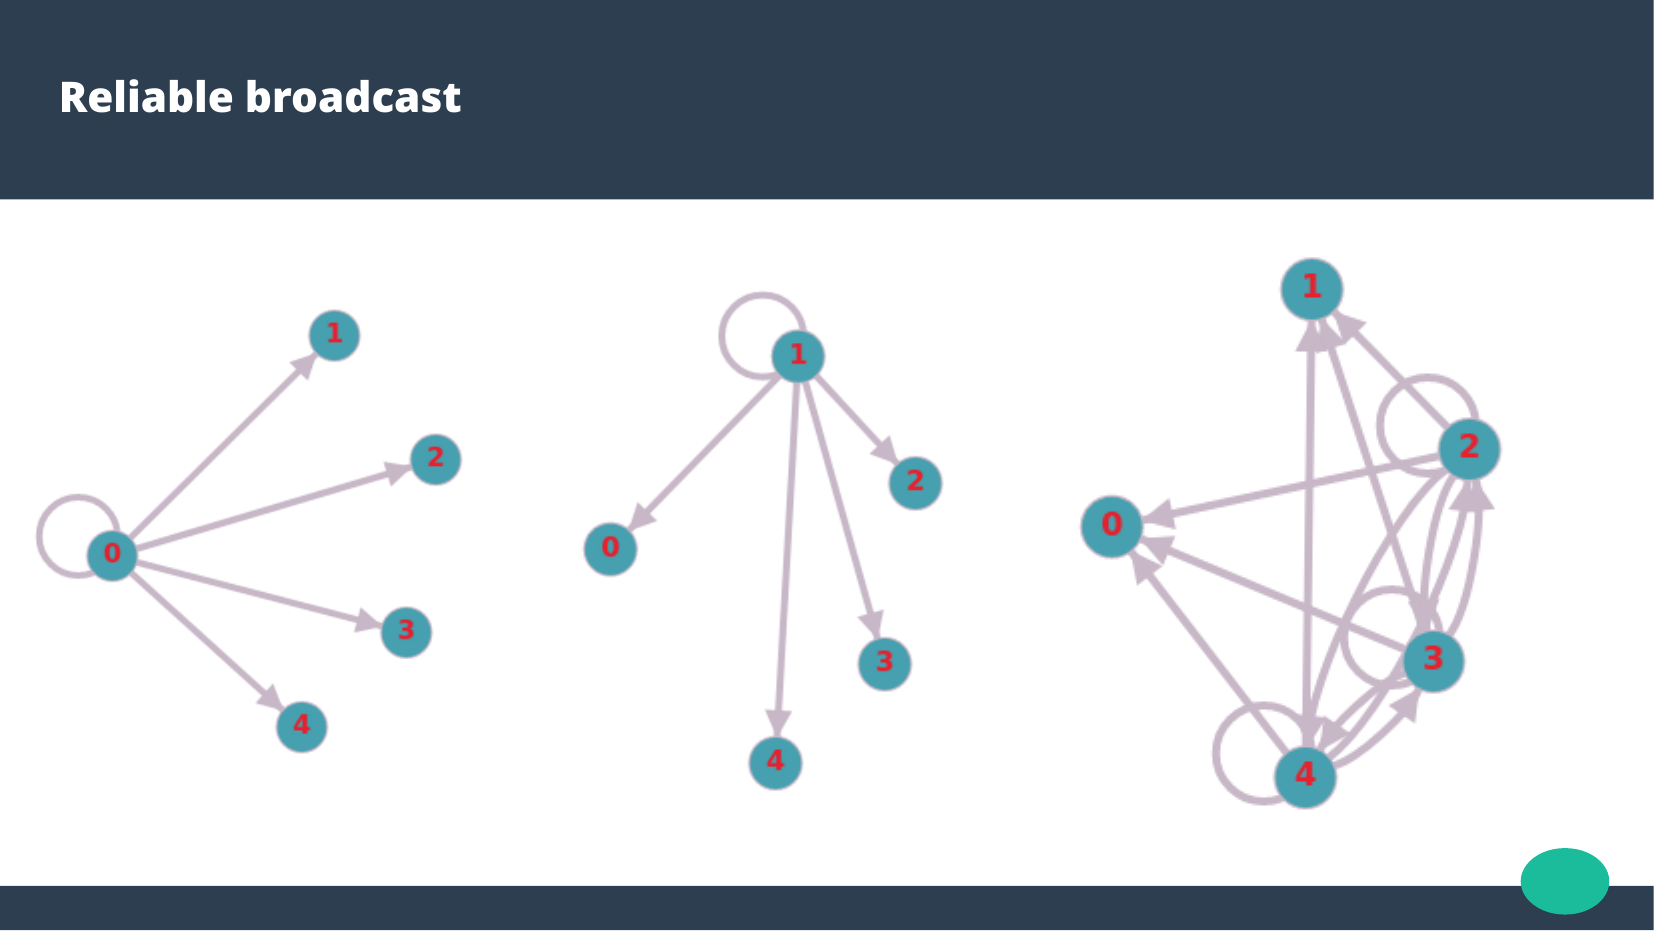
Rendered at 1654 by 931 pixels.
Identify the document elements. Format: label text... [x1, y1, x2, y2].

picture [1065, 224, 1531, 836]
picture [555, 284, 973, 808]
picture [22, 292, 481, 766]
title Reliable broadcast [59, 37, 1595, 155]
